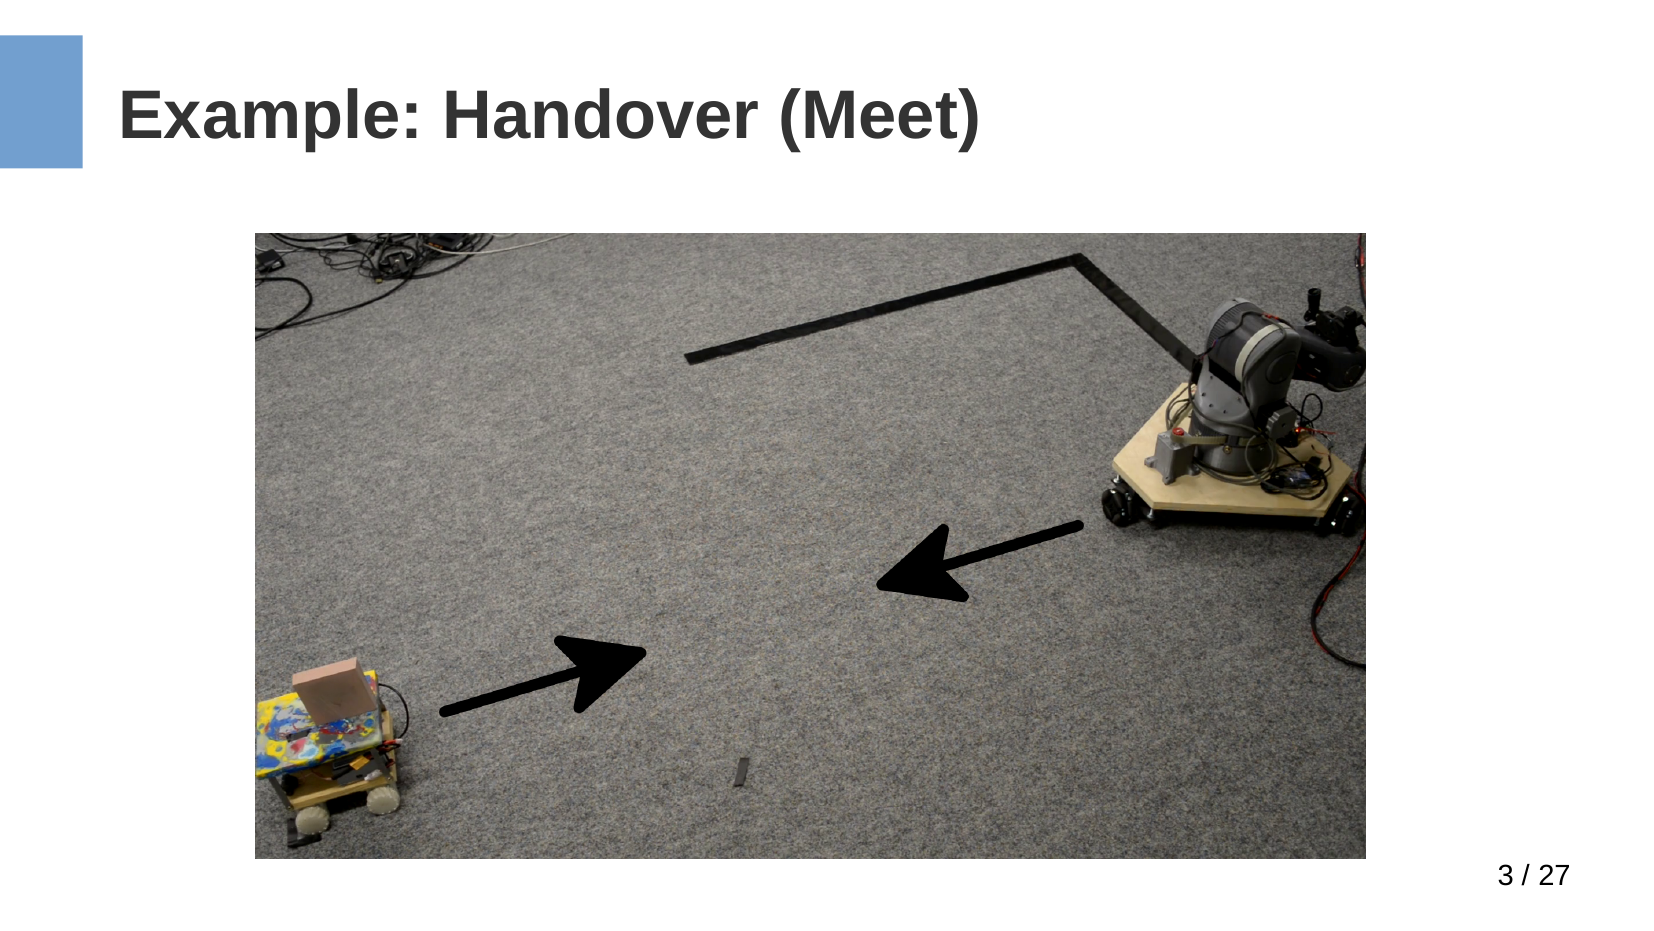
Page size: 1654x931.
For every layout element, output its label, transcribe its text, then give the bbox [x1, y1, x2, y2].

picture [255, 233, 1366, 859]
title Example: Handover (Meet) [118, 37, 1571, 193]
